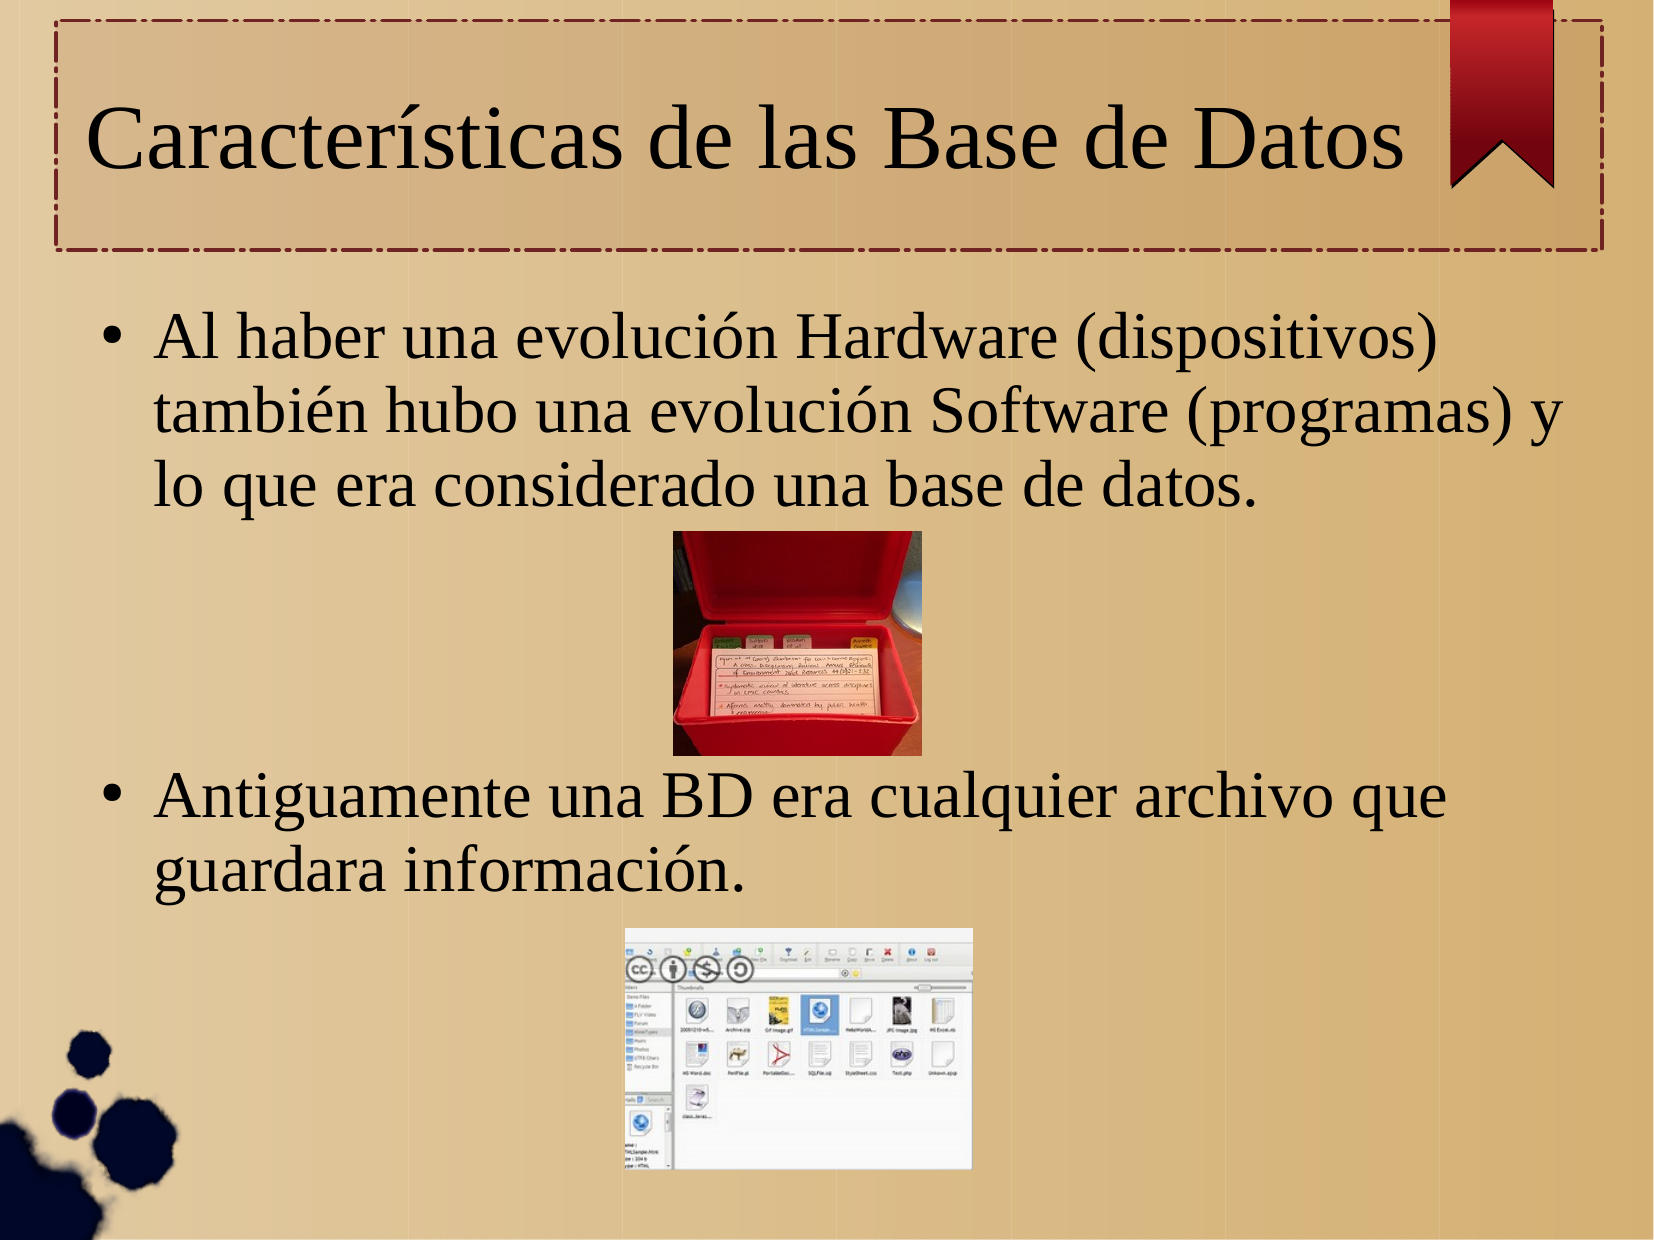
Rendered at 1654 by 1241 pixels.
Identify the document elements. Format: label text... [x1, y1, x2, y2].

list Al haber una evolución Hardware (dispositivos) también hubo una evolución Software (programas) y lo que era considerado una base de datos. Antiguamente una BD era cualquier archivo que guardara información. [82, 299, 1571, 1019]
picture [625, 928, 973, 1170]
picture [673, 531, 922, 756]
title Características de las Base de Datos [82, 47, 1412, 229]
